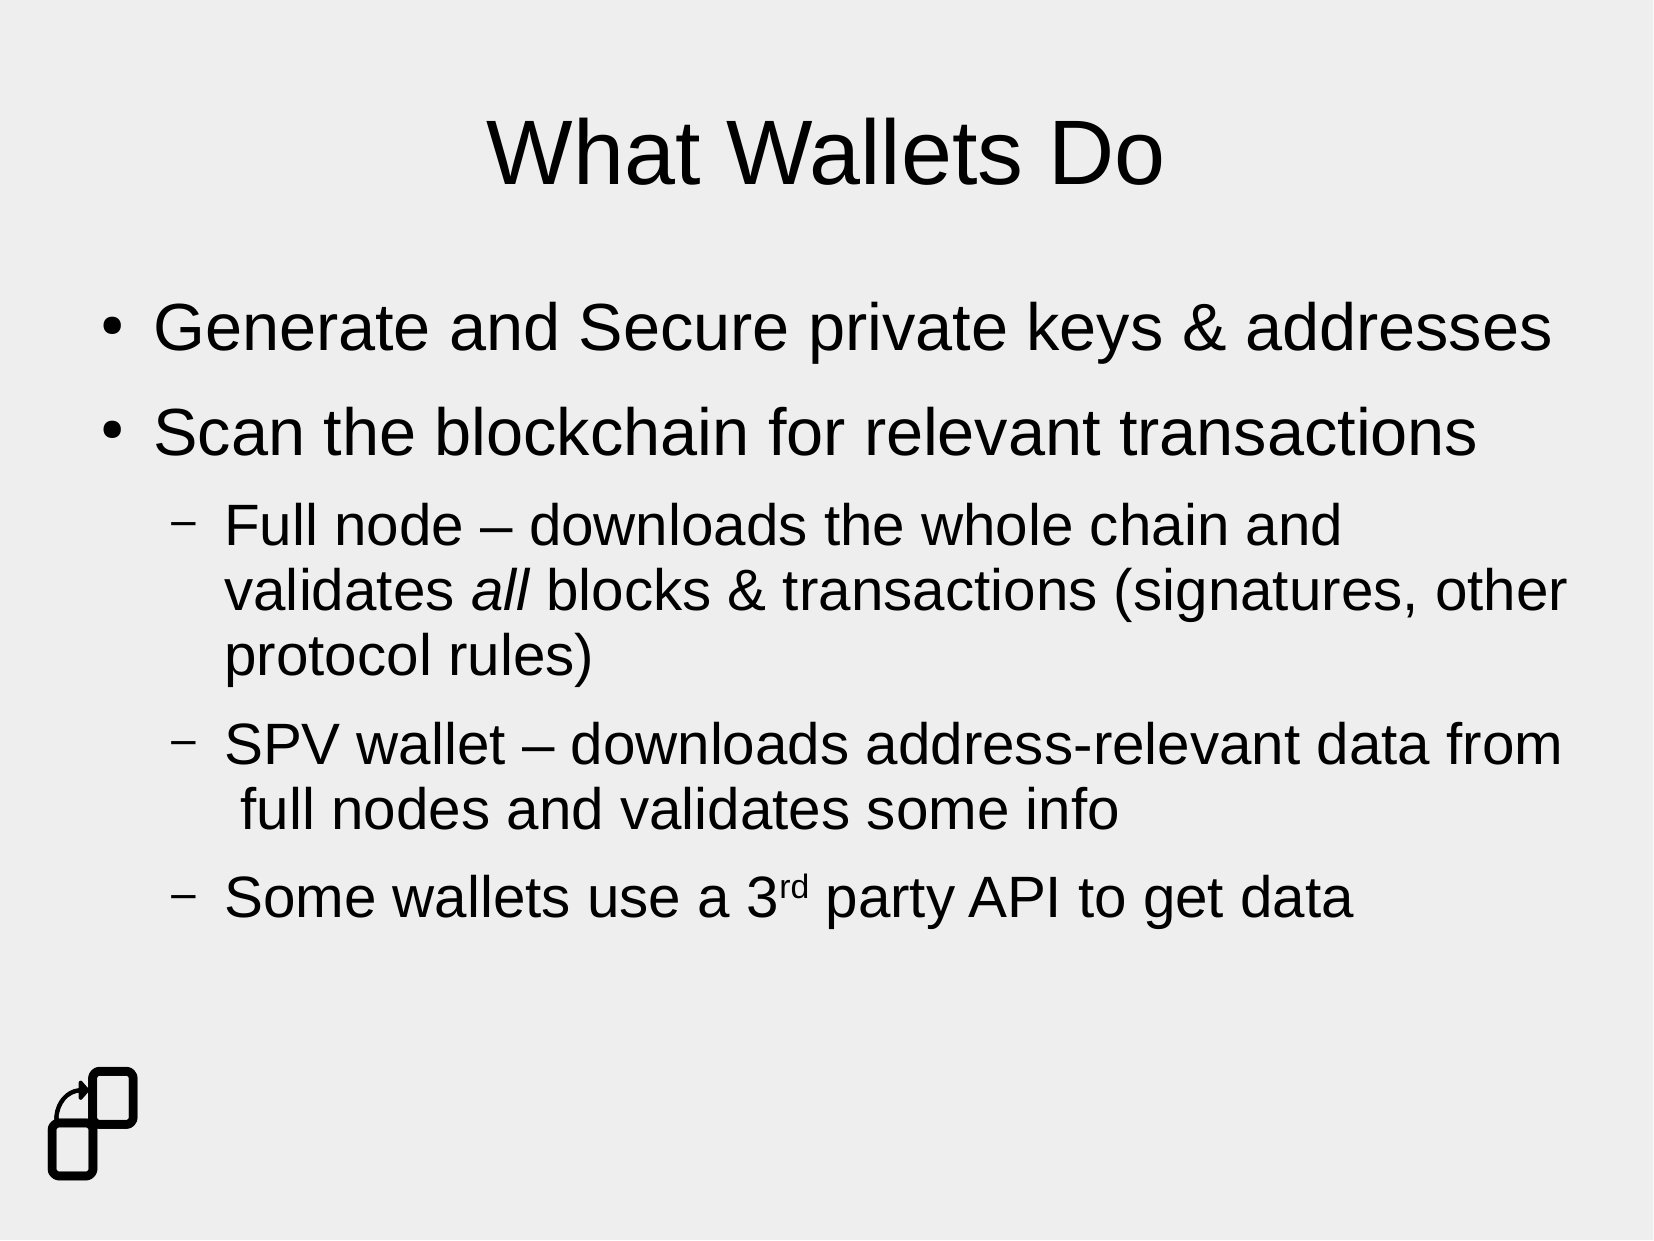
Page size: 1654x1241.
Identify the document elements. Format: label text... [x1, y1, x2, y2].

title What Wallets Do [82, 49, 1571, 257]
picture [30, 1062, 153, 1186]
list Generate and Secure private keys & addresses Scan the blockchain for relevant transactions Full node – downloads the whole chain and validates all blocks & transactions (signatures, other protocol rules) SPV wallet – downloads address-relevant data from full nodes and validates some info Some wallets use a 3rd party API to get data [82, 290, 1571, 1010]
